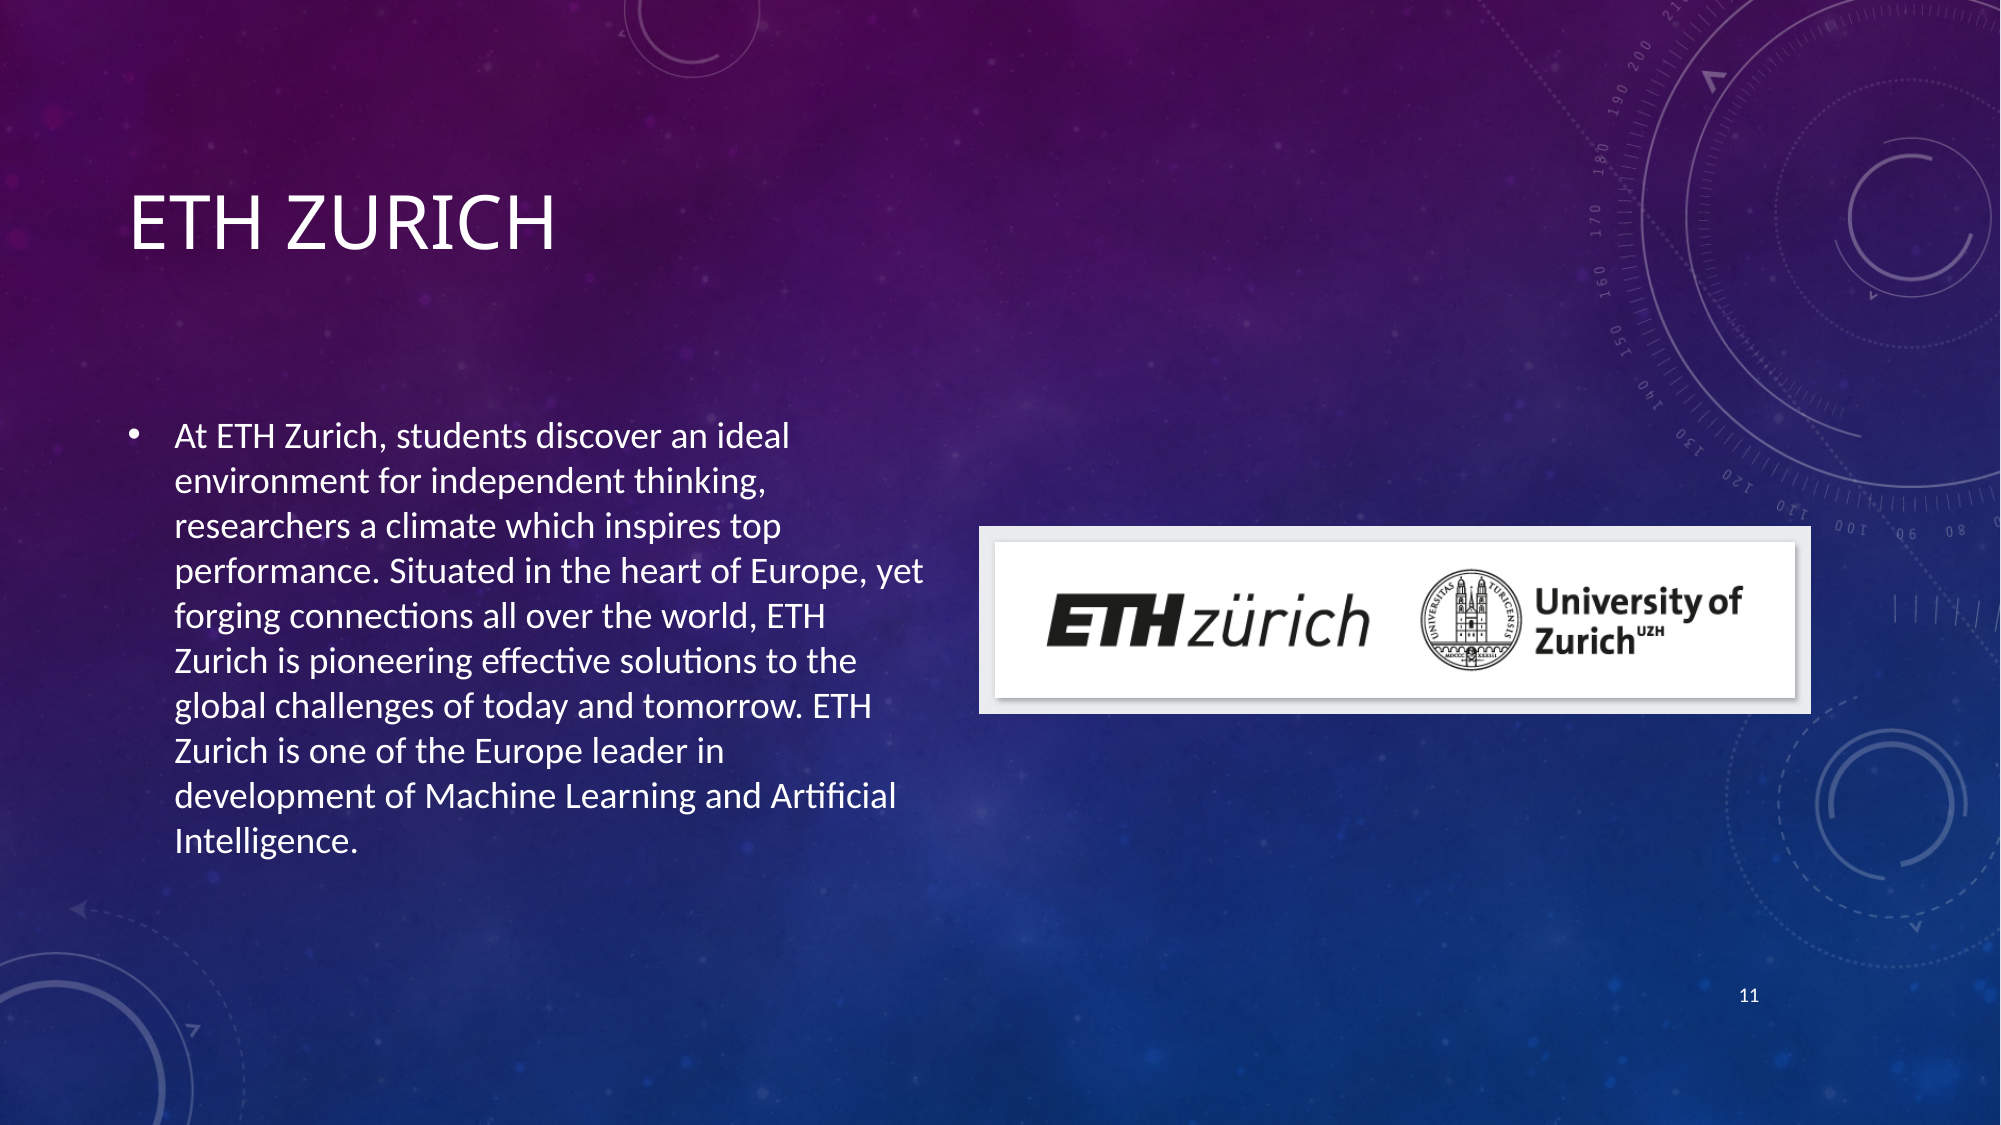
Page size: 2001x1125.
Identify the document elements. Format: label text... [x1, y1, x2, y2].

list At ETH Zurich, students discover an ideal environment for independent thinking, researchers a climate which inspires top performance. Situated in the heart of Europe, yet forging connections all over the world, ETH Zurich is pioneering effective solutions to the global challenges of today and tomorrow. ETH Zurich is one of the Europe leader in development of Machine Learning and Artificial Intelligence. [112, 318, 941, 954]
title ETH Zurich [112, 99, 1775, 339]
picture [0, 0, 2001, 1125]
